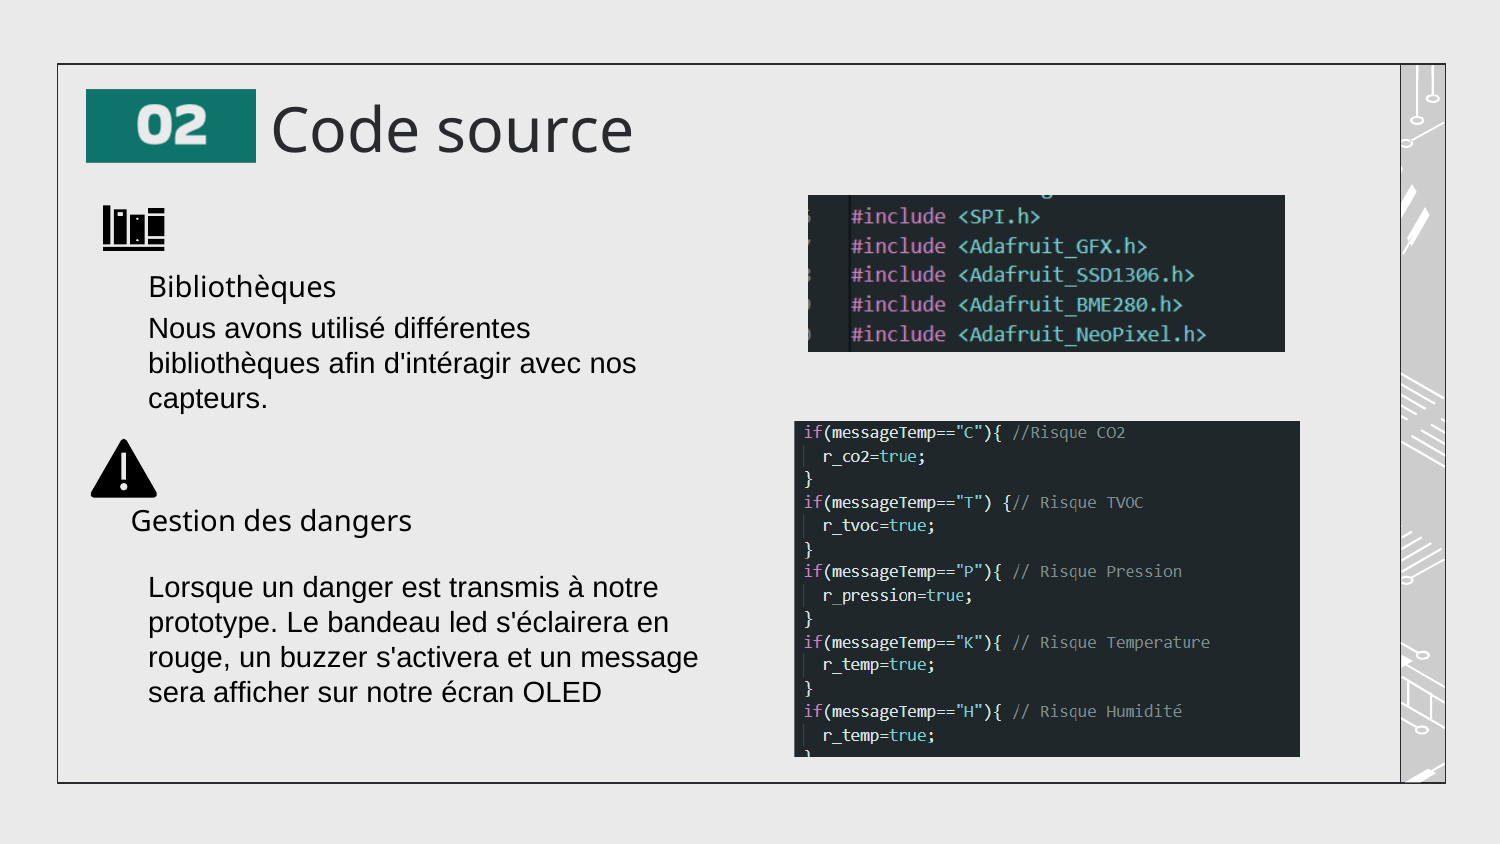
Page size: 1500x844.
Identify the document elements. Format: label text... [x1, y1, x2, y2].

picture [808, 195, 1286, 352]
text_box Nous avons utilisé différentes bibliothèques afin d'intéragir avec nos capteurs. [133, 294, 716, 433]
text_box Gestion des dangers [115, 487, 698, 550]
text_box Bibliothèques [133, 253, 716, 294]
text_box Lorsque un danger est transmis à notre prototype. Le bandeau led s'éclairera en rouge, un buzzer s'activera et un message sera afficher sur notre écran OLED [133, 553, 716, 692]
picture [86, 430, 162, 506]
picture [86, 67, 256, 261]
picture [794, 421, 1301, 757]
title Code source [256, 74, 1500, 169]
